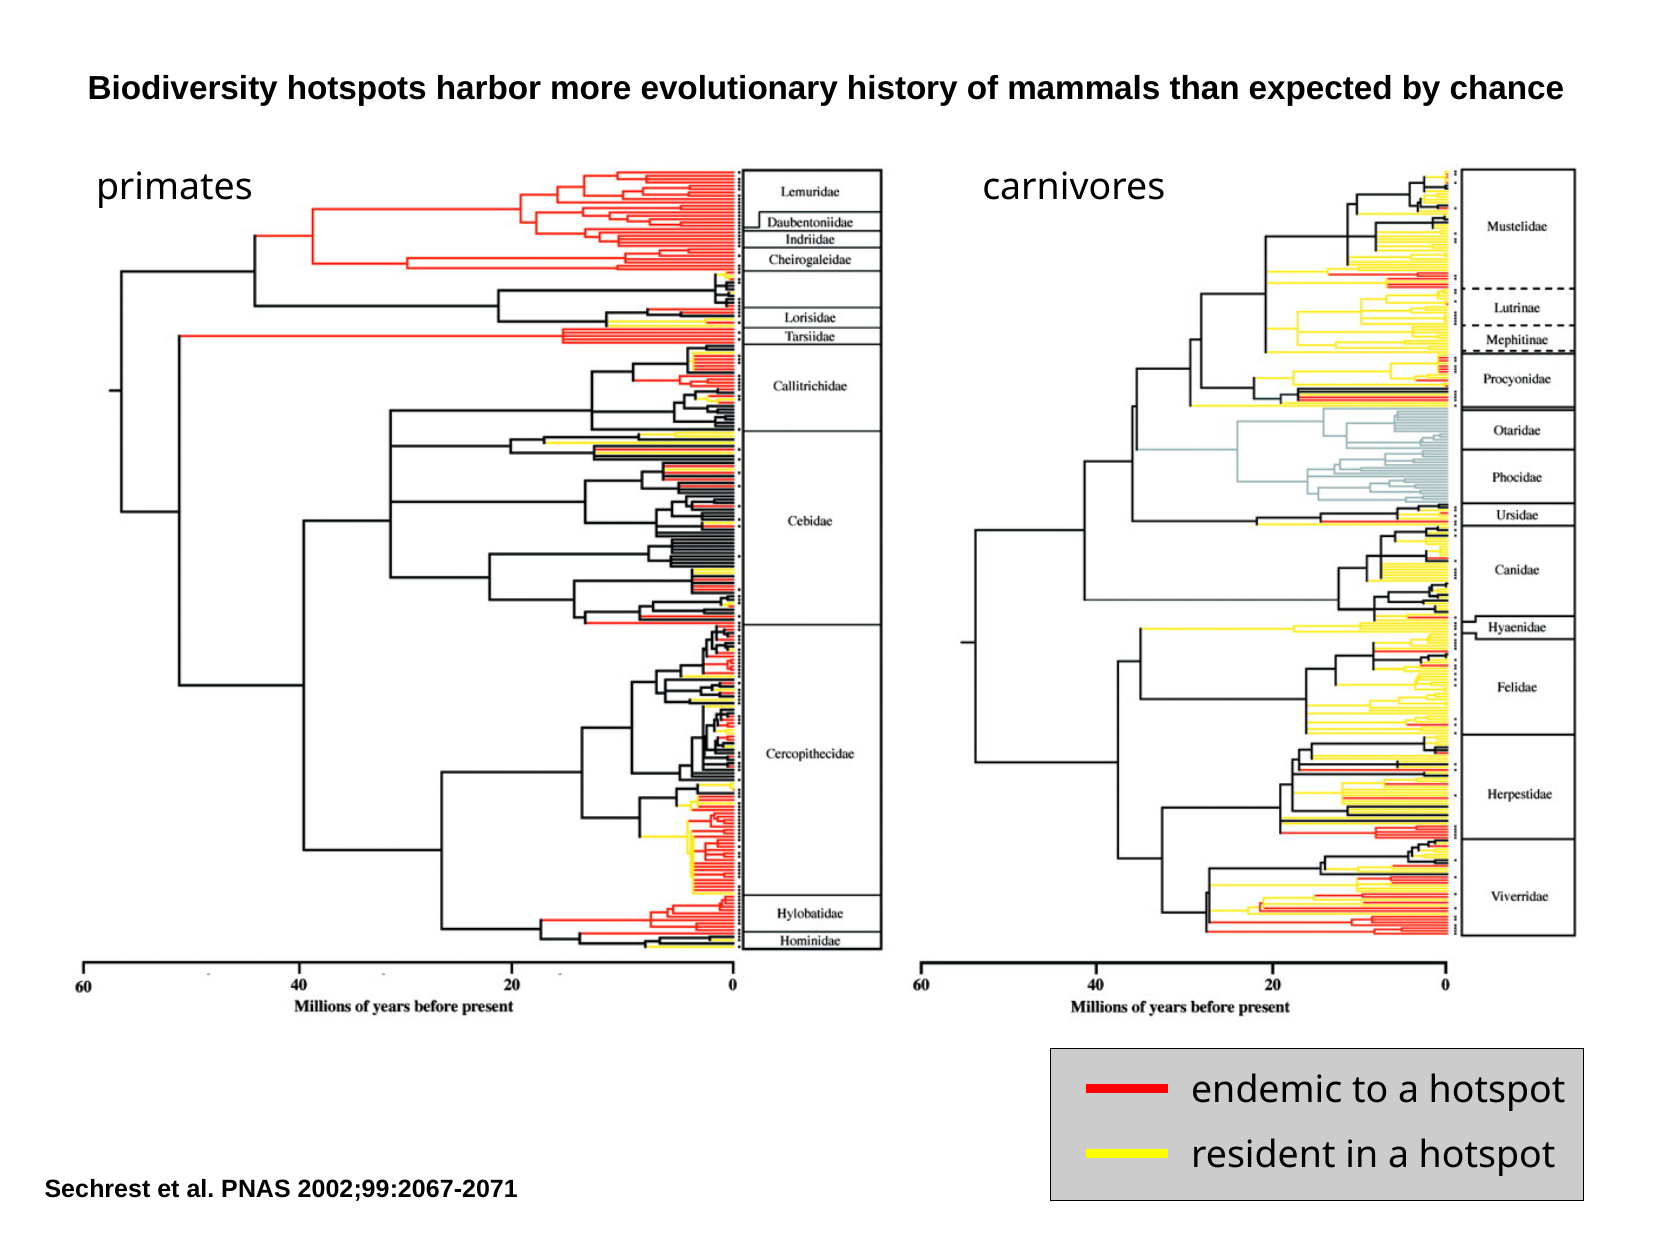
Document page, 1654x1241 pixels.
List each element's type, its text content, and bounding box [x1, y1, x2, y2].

text_box Biodiversity hotspots harbor more evolutionary history of mammals than expected by chance [58, 69, 1596, 108]
text_box Sechrest et al. PNAS 2002;99:2067-2071 [44, 1174, 754, 1204]
text_box endemic to a hotspot [1176, 1055, 1574, 1123]
text_box primates [81, 152, 265, 220]
text_box [1050, 1048, 1584, 1201]
text_box resident in a hotspot [1176, 1120, 1572, 1188]
text_box carnivores [967, 152, 1179, 220]
picture [72, 164, 1578, 1021]
